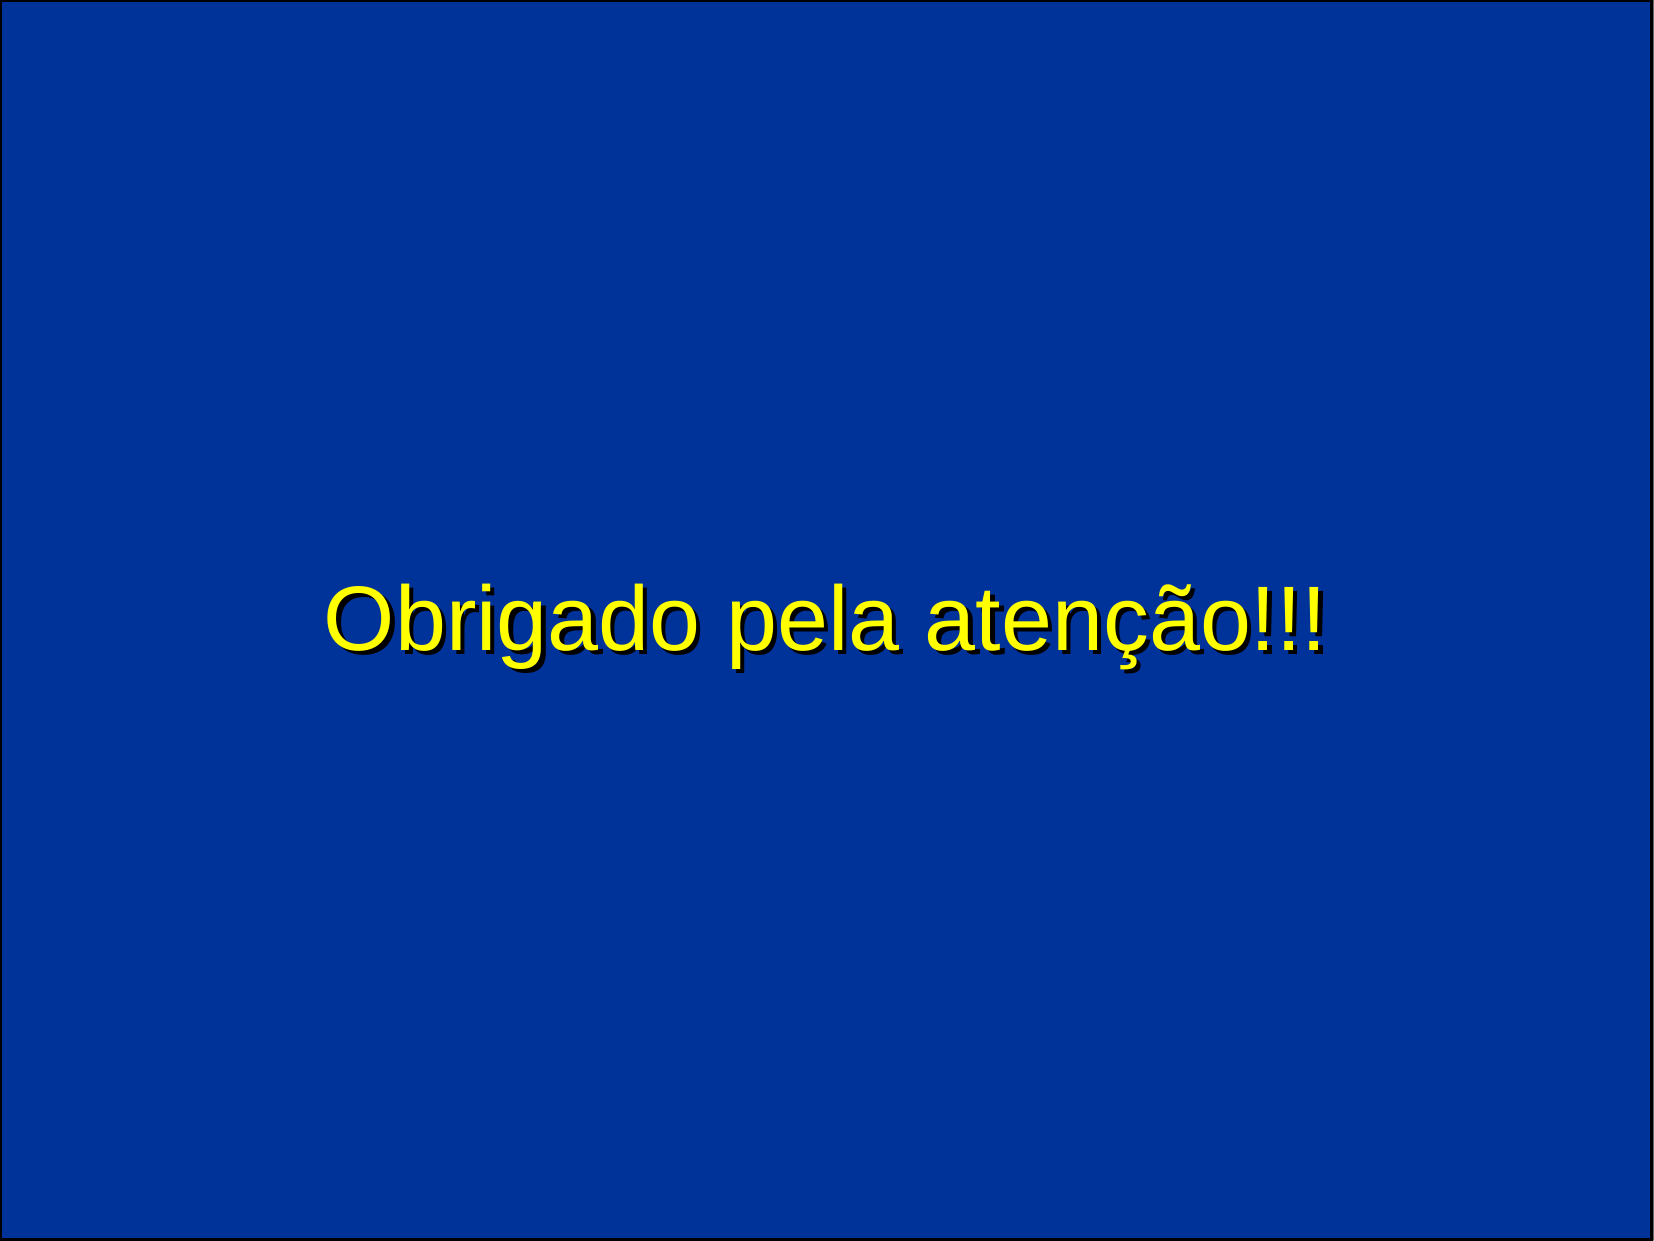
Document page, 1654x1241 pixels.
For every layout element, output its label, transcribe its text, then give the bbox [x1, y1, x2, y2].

title Obrigado pela atenção!!! [0, 0, 1653, 1241]
